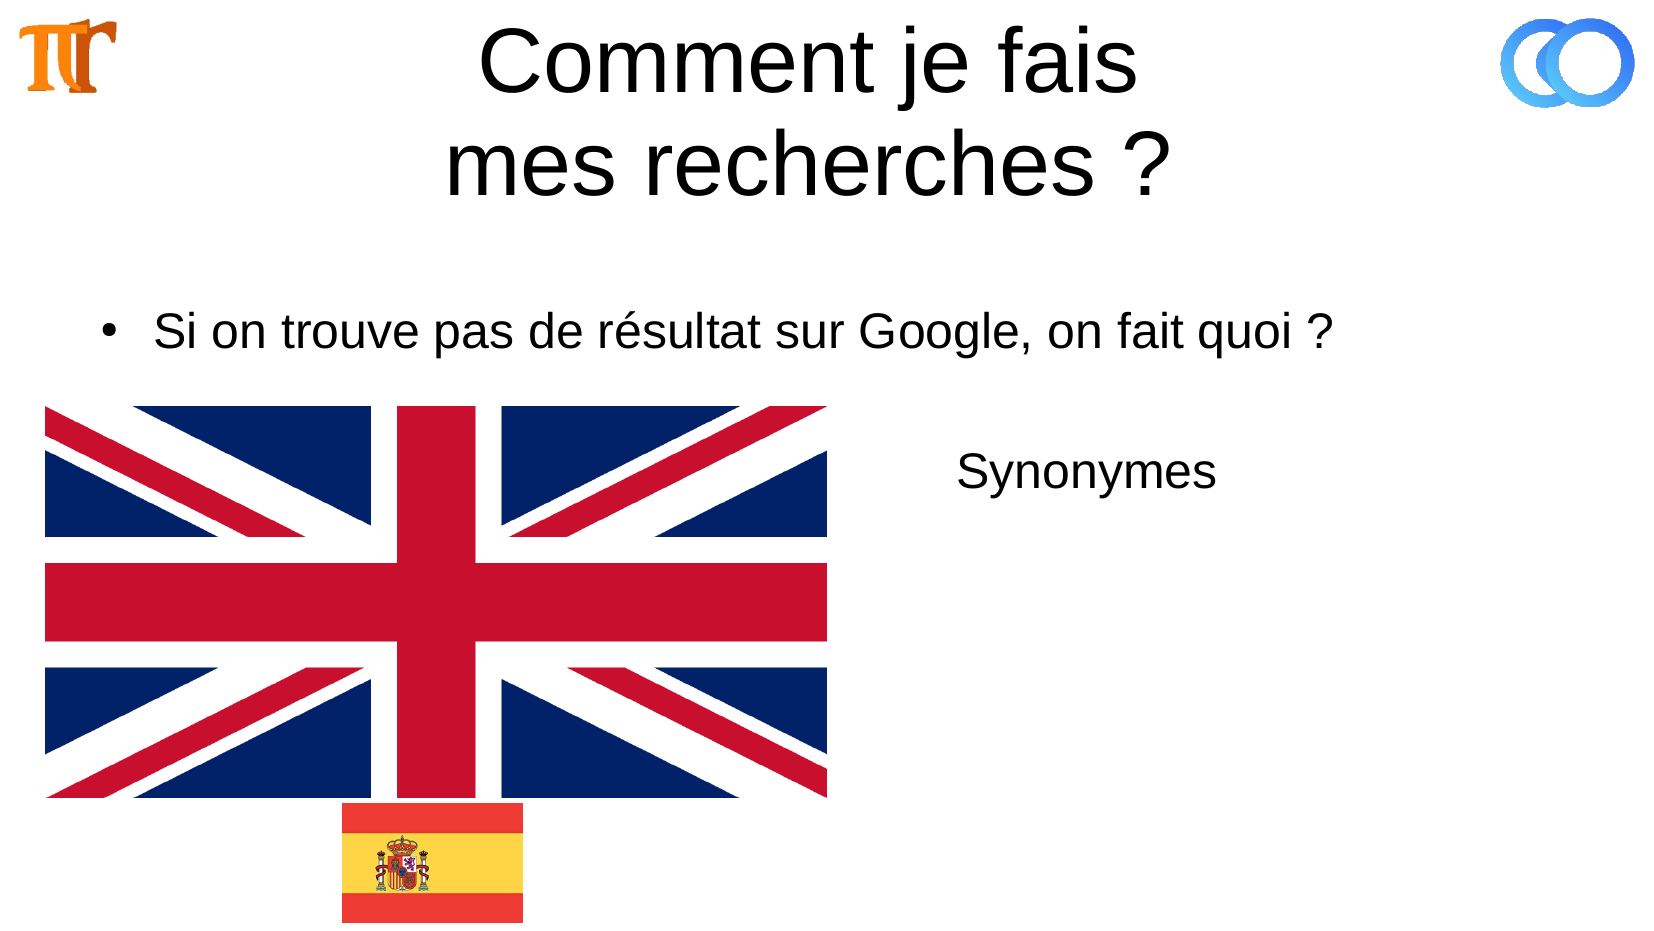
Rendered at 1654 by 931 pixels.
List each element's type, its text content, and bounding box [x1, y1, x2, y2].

picture [342, 803, 523, 923]
title Comment je fais mes recherches ? [64, 9, 1554, 215]
list Si on trouve pas de résultat sur Google, on fait quoi ? [82, 217, 1571, 758]
picture [45, 406, 827, 798]
picture [1450, 0, 1654, 142]
list Synonymes [885, 442, 1300, 502]
picture [17, 5, 119, 107]
